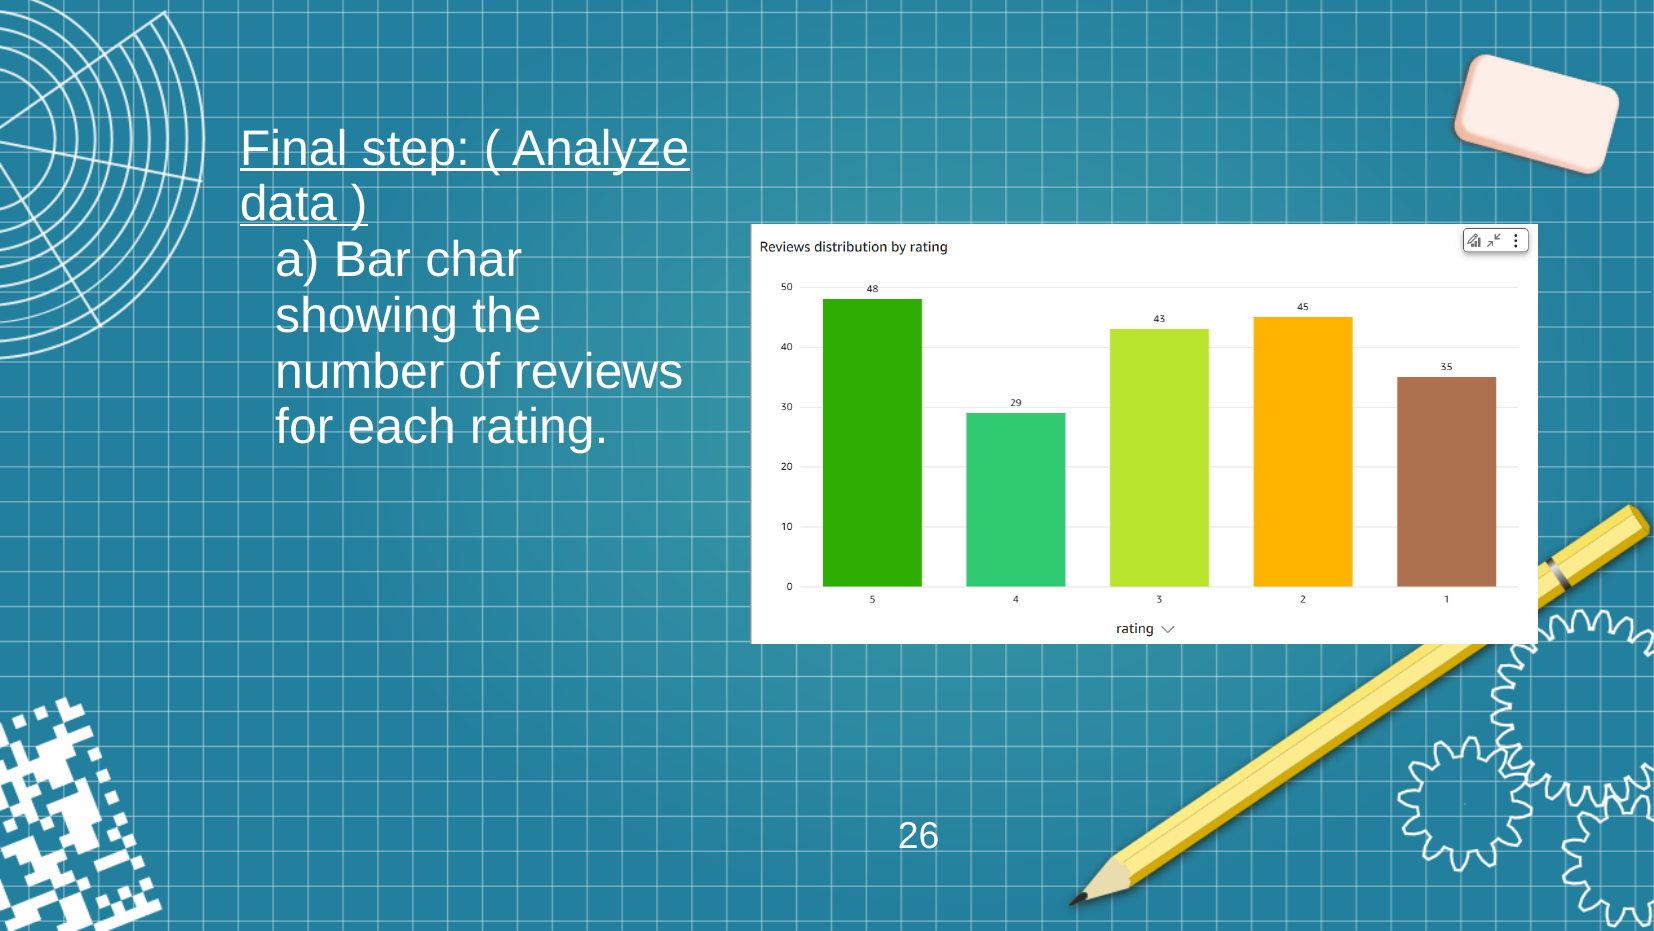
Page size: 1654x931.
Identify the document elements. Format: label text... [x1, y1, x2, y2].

text_box <number> [787, 806, 1051, 863]
picture [0, 0, 1654, 931]
text_box Final step: ( Analyze data ) a) Bar char showing the number of reviews for each rating. [225, 112, 713, 751]
